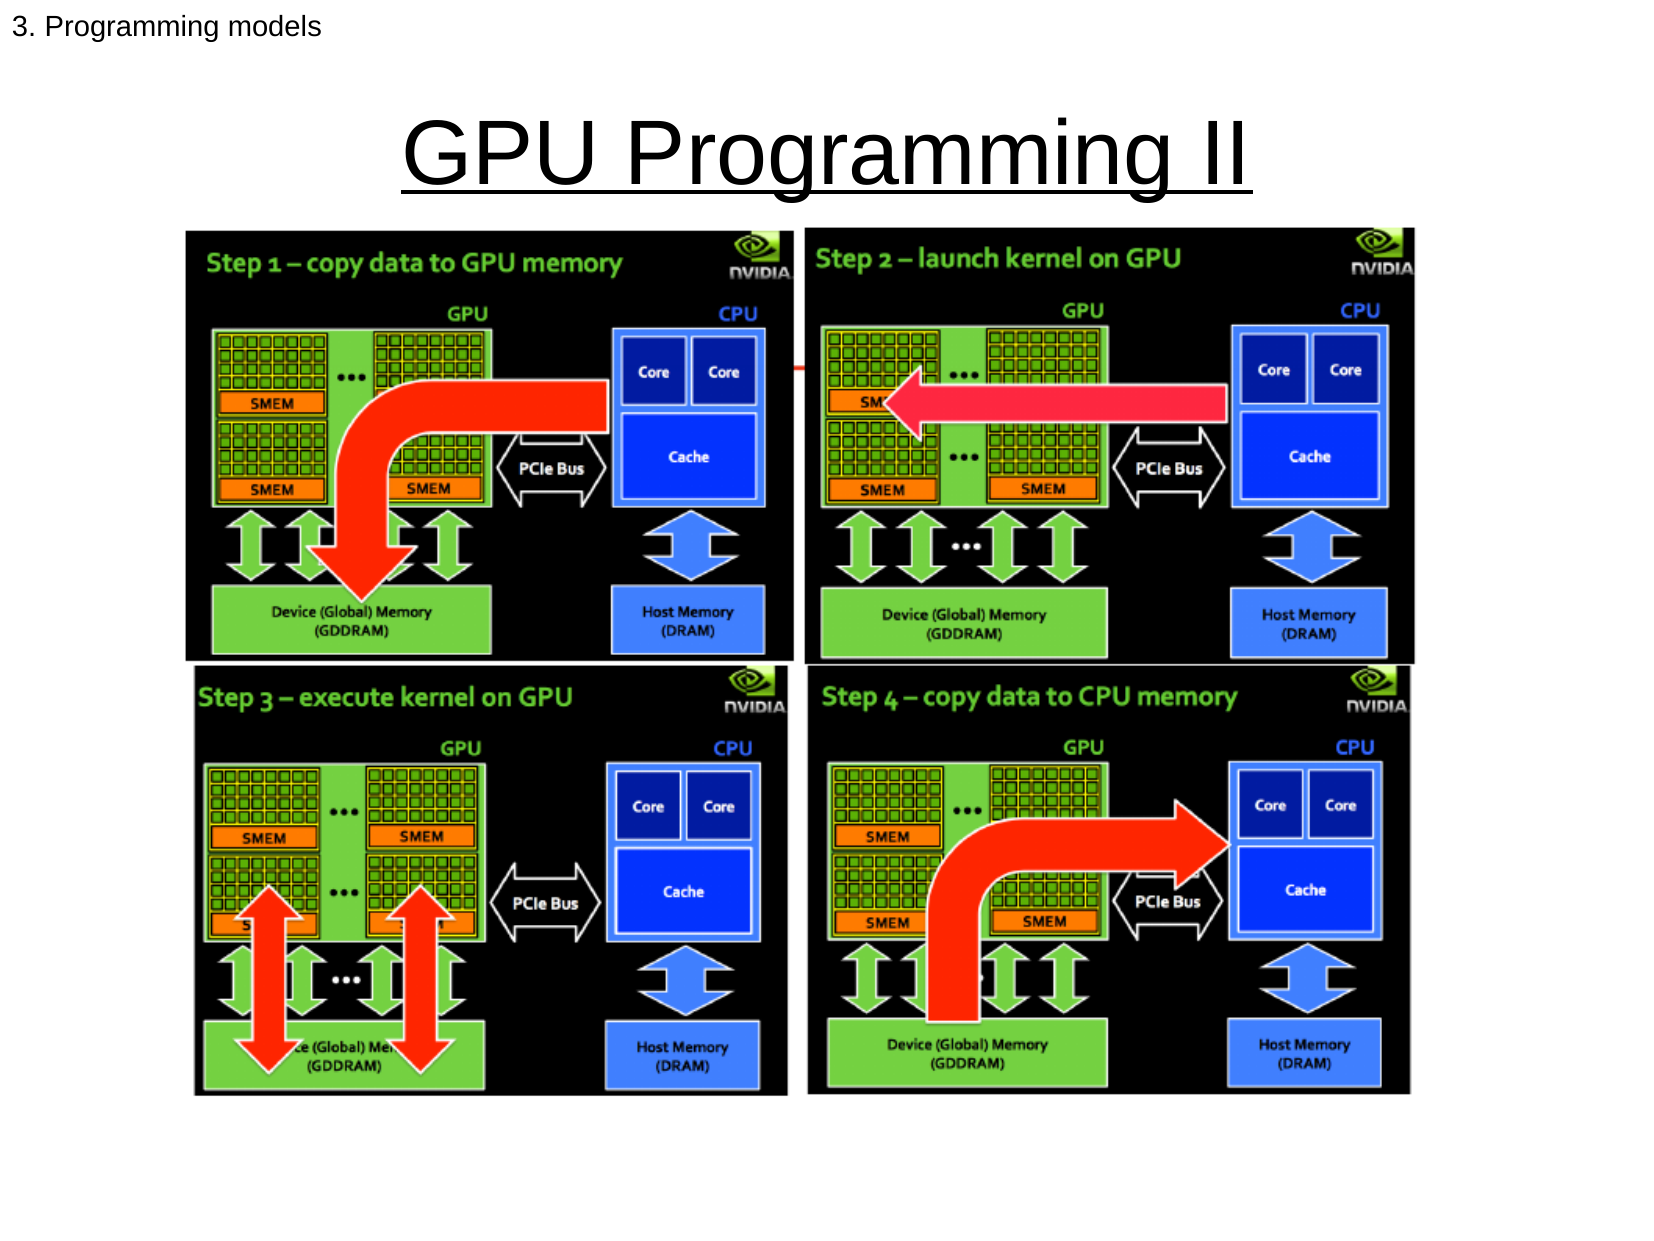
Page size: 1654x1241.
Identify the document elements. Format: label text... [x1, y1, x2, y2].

text_box 3. Programming models [11, 8, 815, 44]
picture [175, 217, 1432, 1107]
title GPU Programming II [82, 49, 1571, 257]
